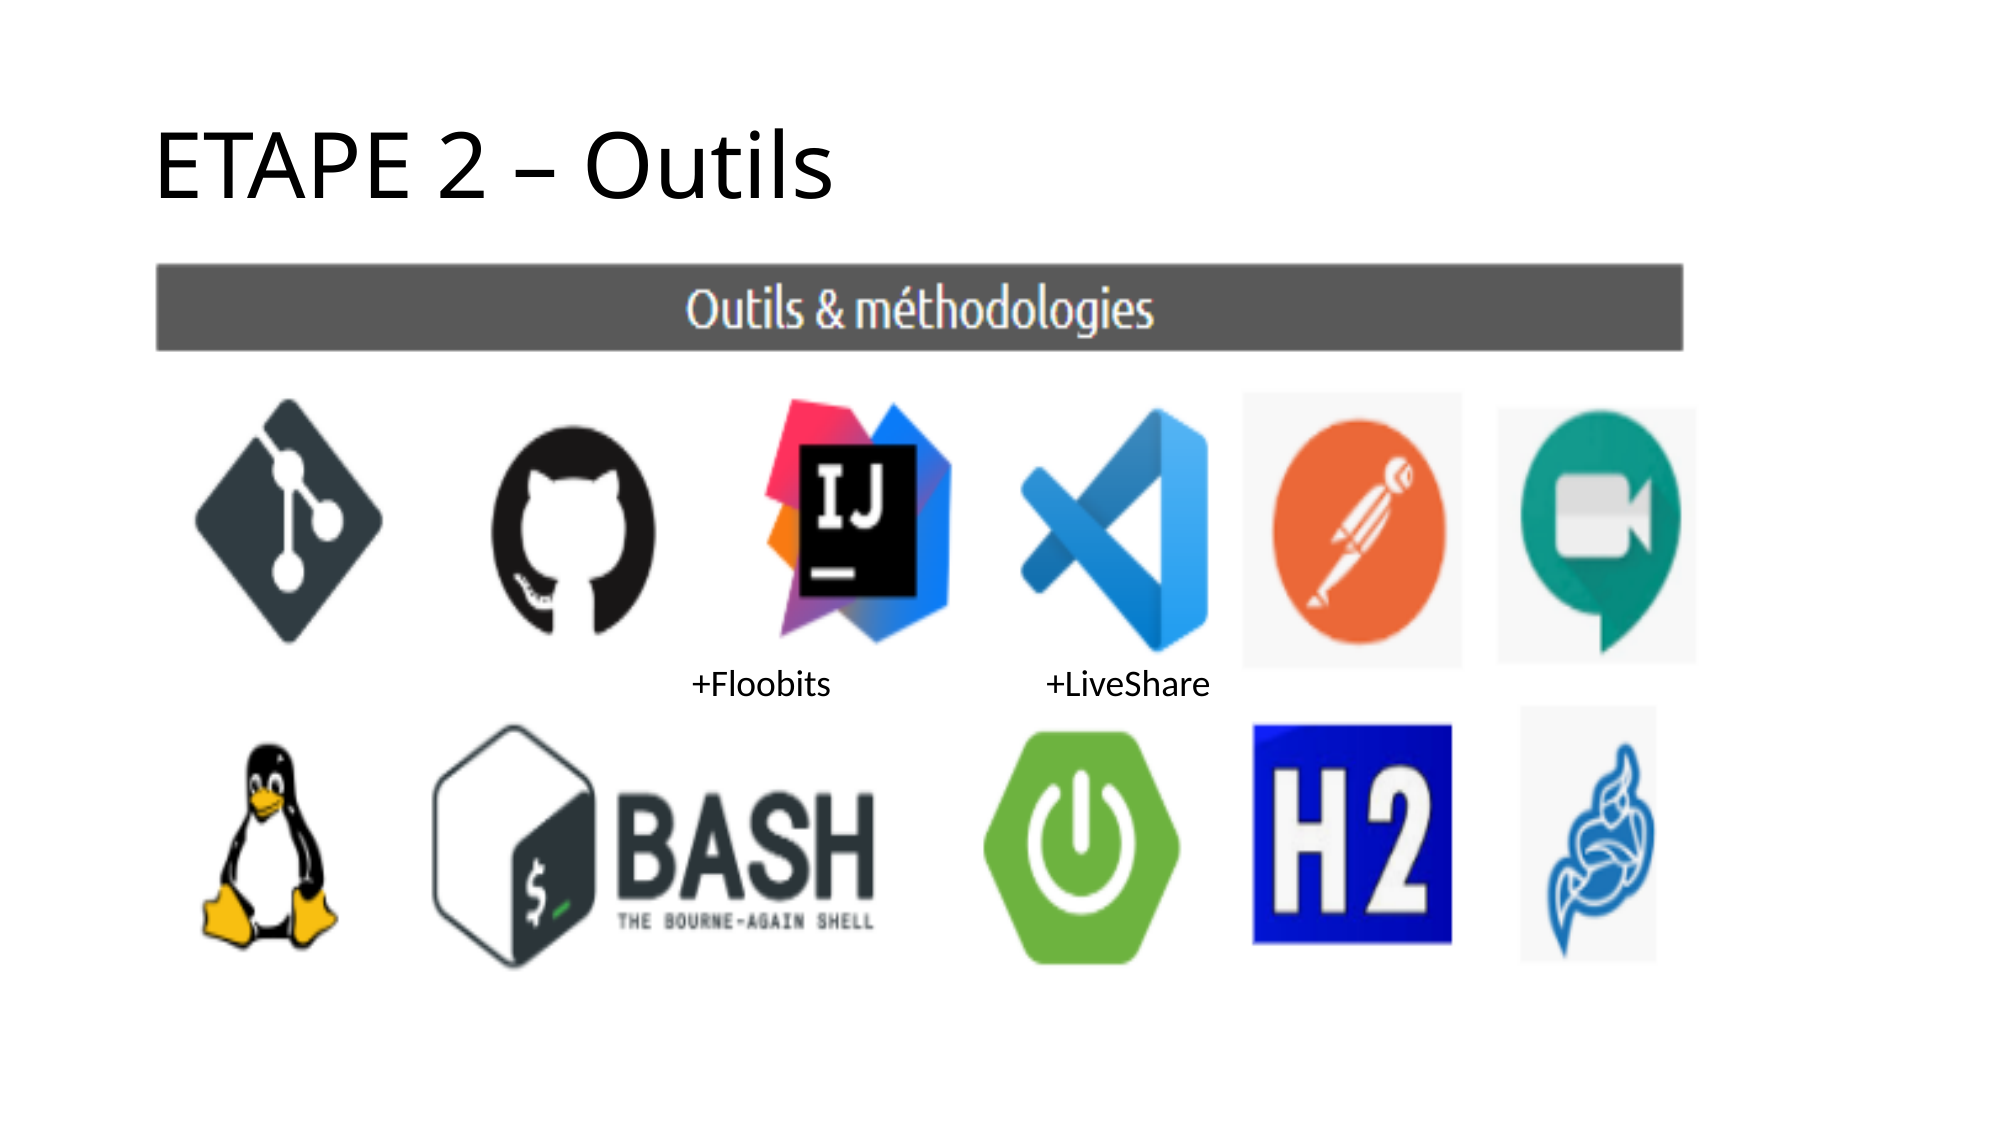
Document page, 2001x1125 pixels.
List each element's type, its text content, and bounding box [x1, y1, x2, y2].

text_box +LiveShare [1031, 651, 1246, 712]
title ETAPE 2 – Outils [137, 59, 1863, 278]
picture [137, 239, 1731, 988]
text_box +Floobits [677, 651, 1031, 712]
